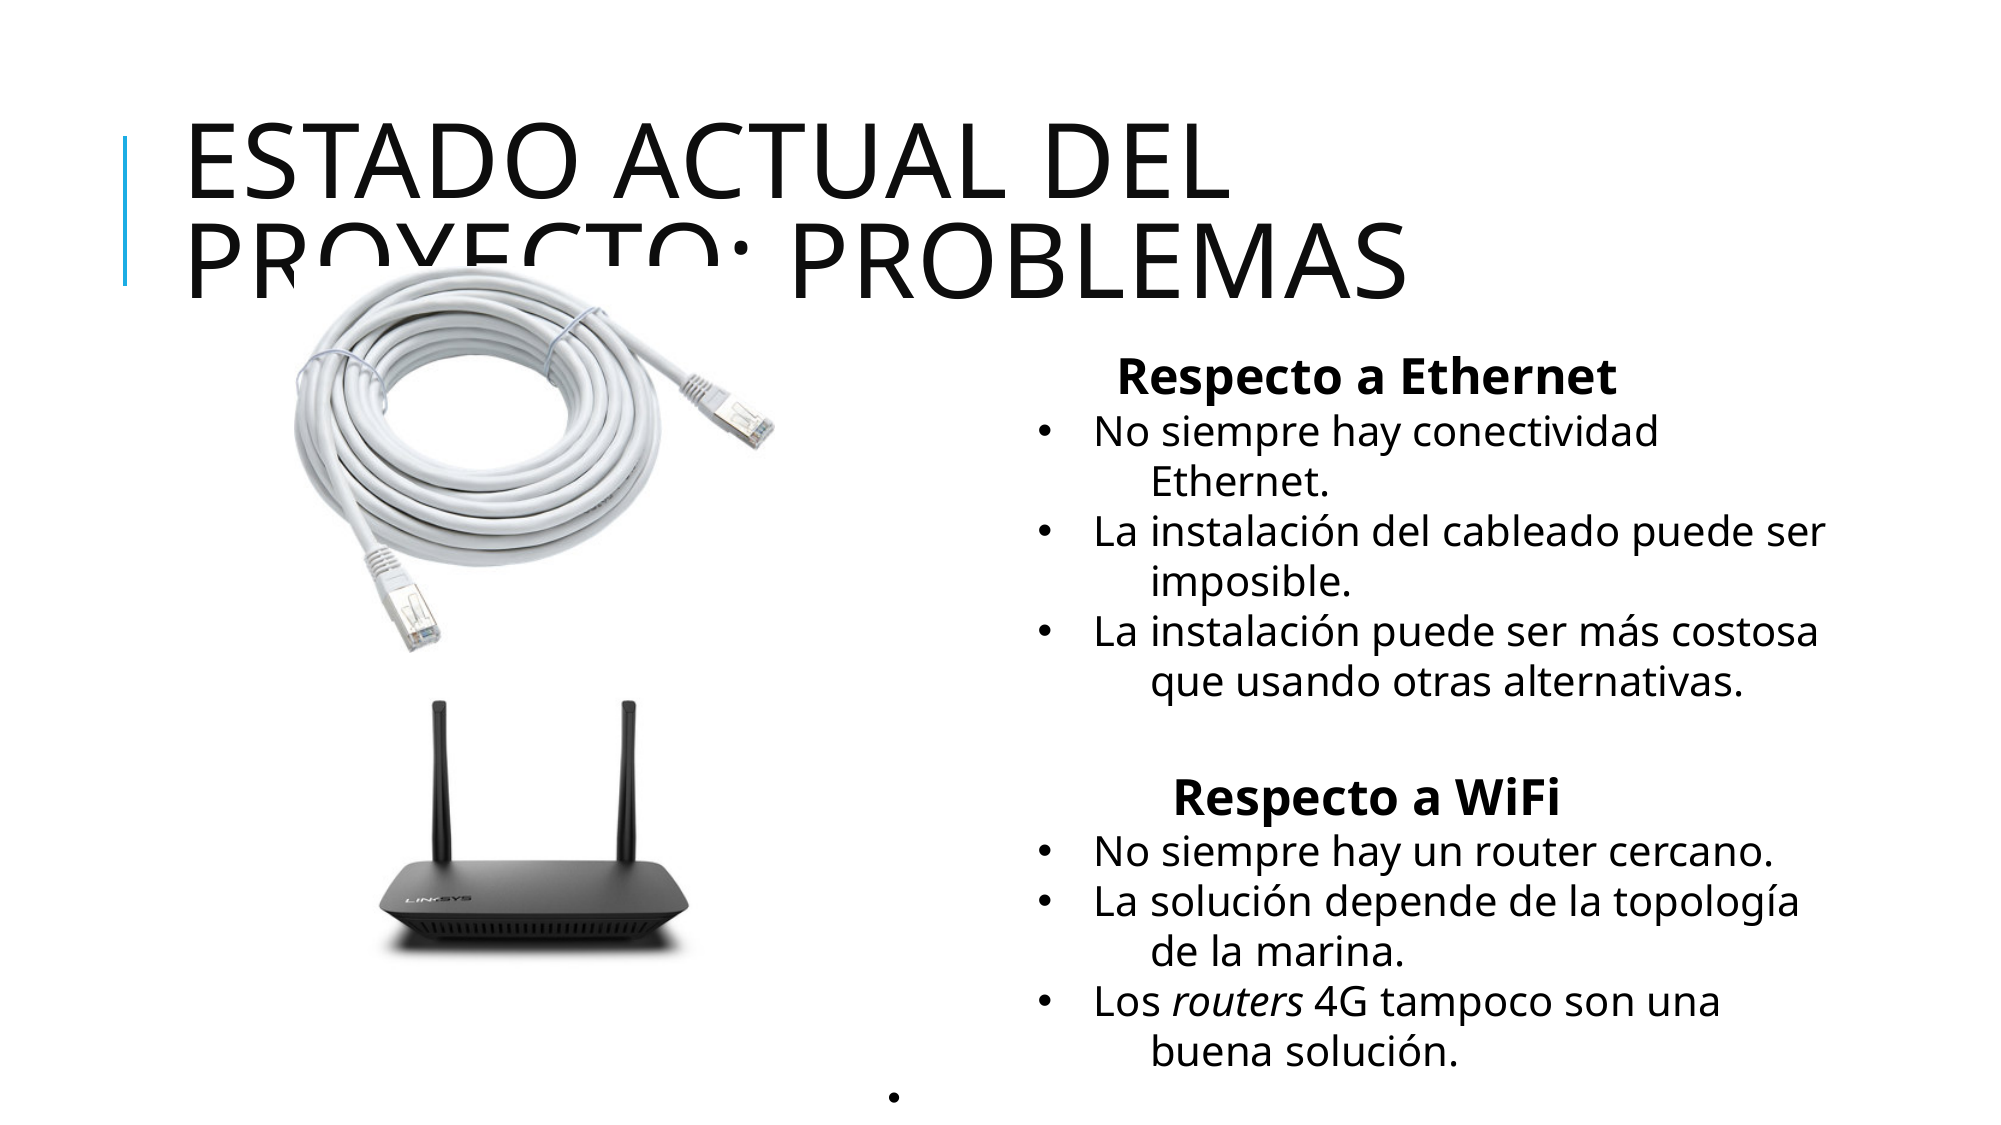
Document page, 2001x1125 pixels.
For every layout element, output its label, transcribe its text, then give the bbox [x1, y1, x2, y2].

text_box Respecto a Ethernet No siempre hay conectividad Ethernet. La instalación del cableado puede ser imposible. La instalación puede ser más costosa que usando otras alternativas. Respecto a WiFi No siempre hay un router cercano. La solución depende de la topología de la marina. Los routers 4G tampoco son una buena solución. [872, 337, 1863, 984]
title Estado actual del proyecto: Problemas [168, 96, 1763, 343]
picture [363, 675, 706, 976]
picture [294, 266, 775, 653]
